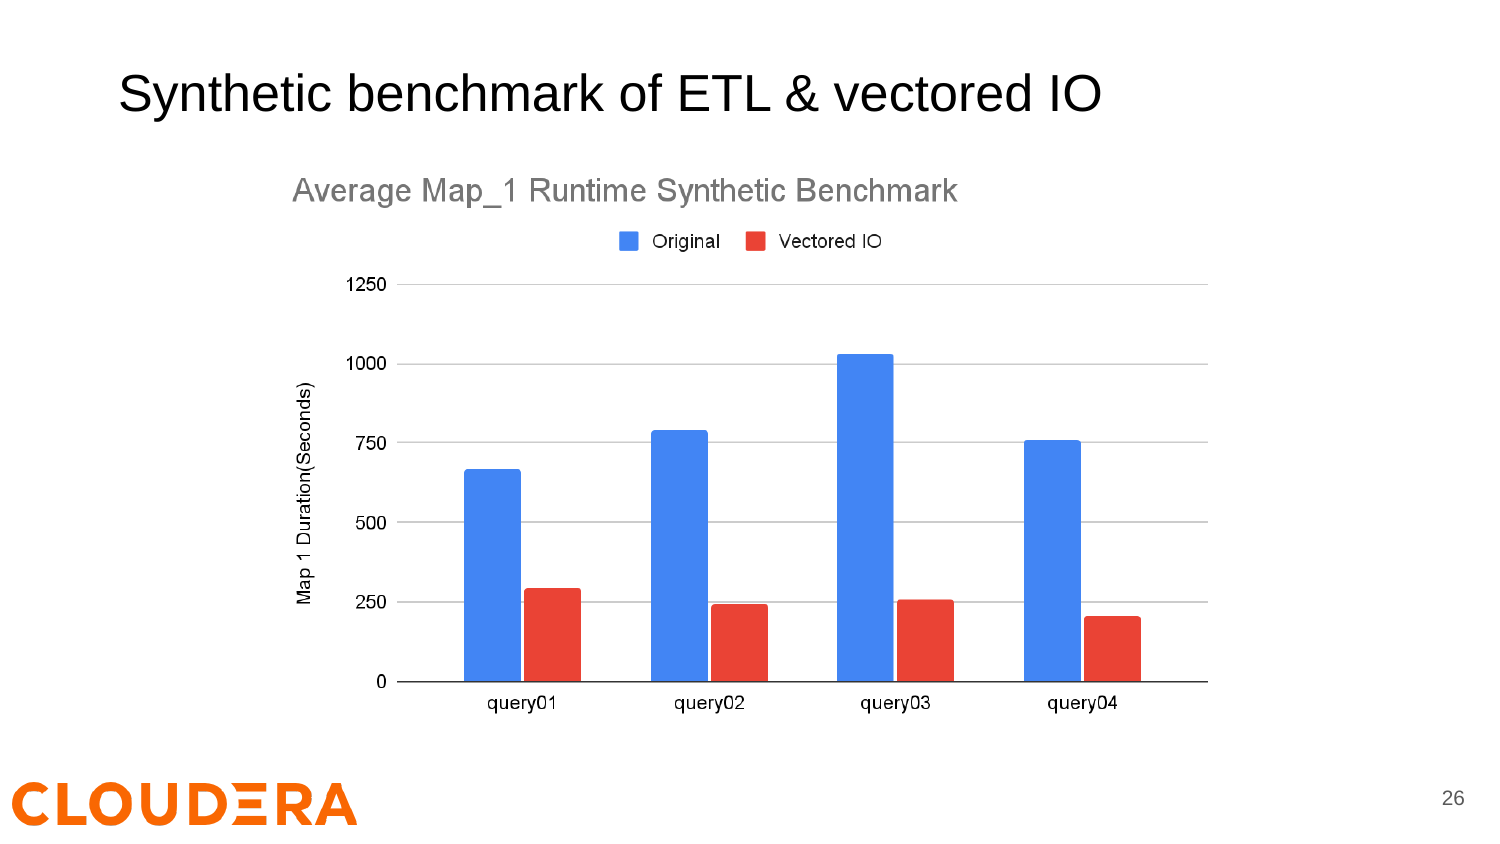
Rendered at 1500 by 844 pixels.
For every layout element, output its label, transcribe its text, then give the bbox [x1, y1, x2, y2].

title Synthetic benchmark of ETL & vectored IO [103, 44, 1397, 208]
slide_number <number> [1389, 764, 1480, 830]
picture [12, 208, 1238, 826]
